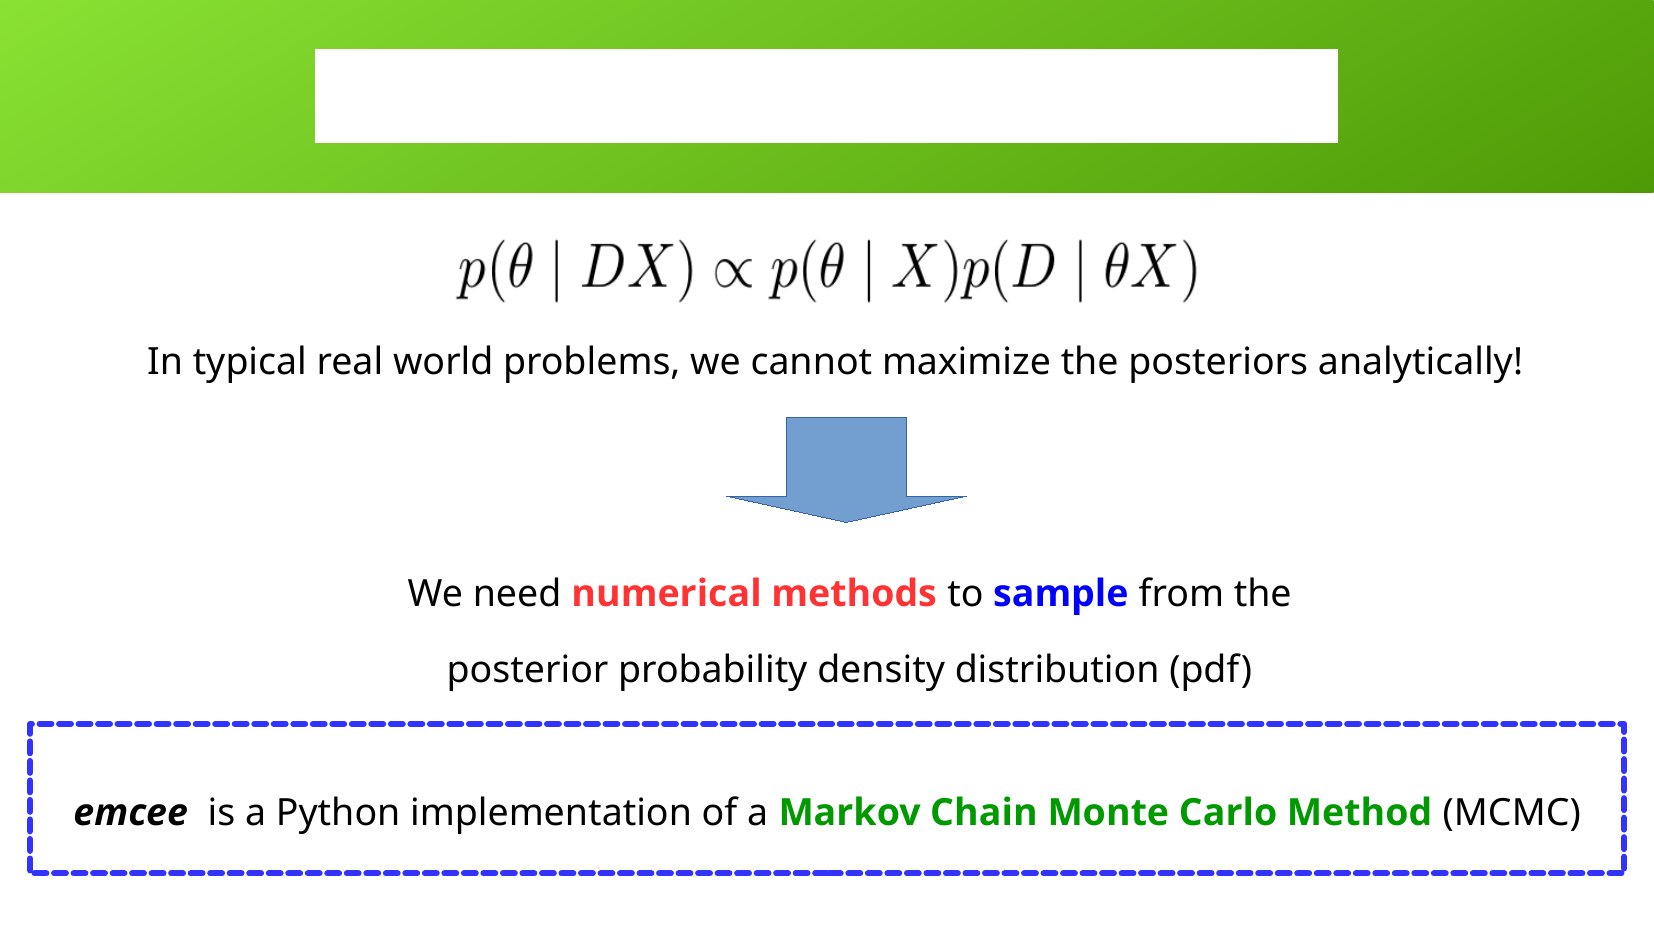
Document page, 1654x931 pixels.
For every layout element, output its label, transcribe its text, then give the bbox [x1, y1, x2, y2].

title Bayesian Model Selection (BMF) [0, 0, 1654, 193]
text_box emcee is a Python implementation of a Markov Chain Monte Carlo Method (MCMC) [30, 723, 1625, 874]
text_box In typical real world problems, we cannot maximize the posteriors analytically! [100, 304, 1571, 391]
text_box [726, 417, 967, 523]
text_box We need numerical methods to sample from the posterior probability density distribution (pdf) [390, 539, 1310, 695]
picture [411, 209, 1246, 304]
